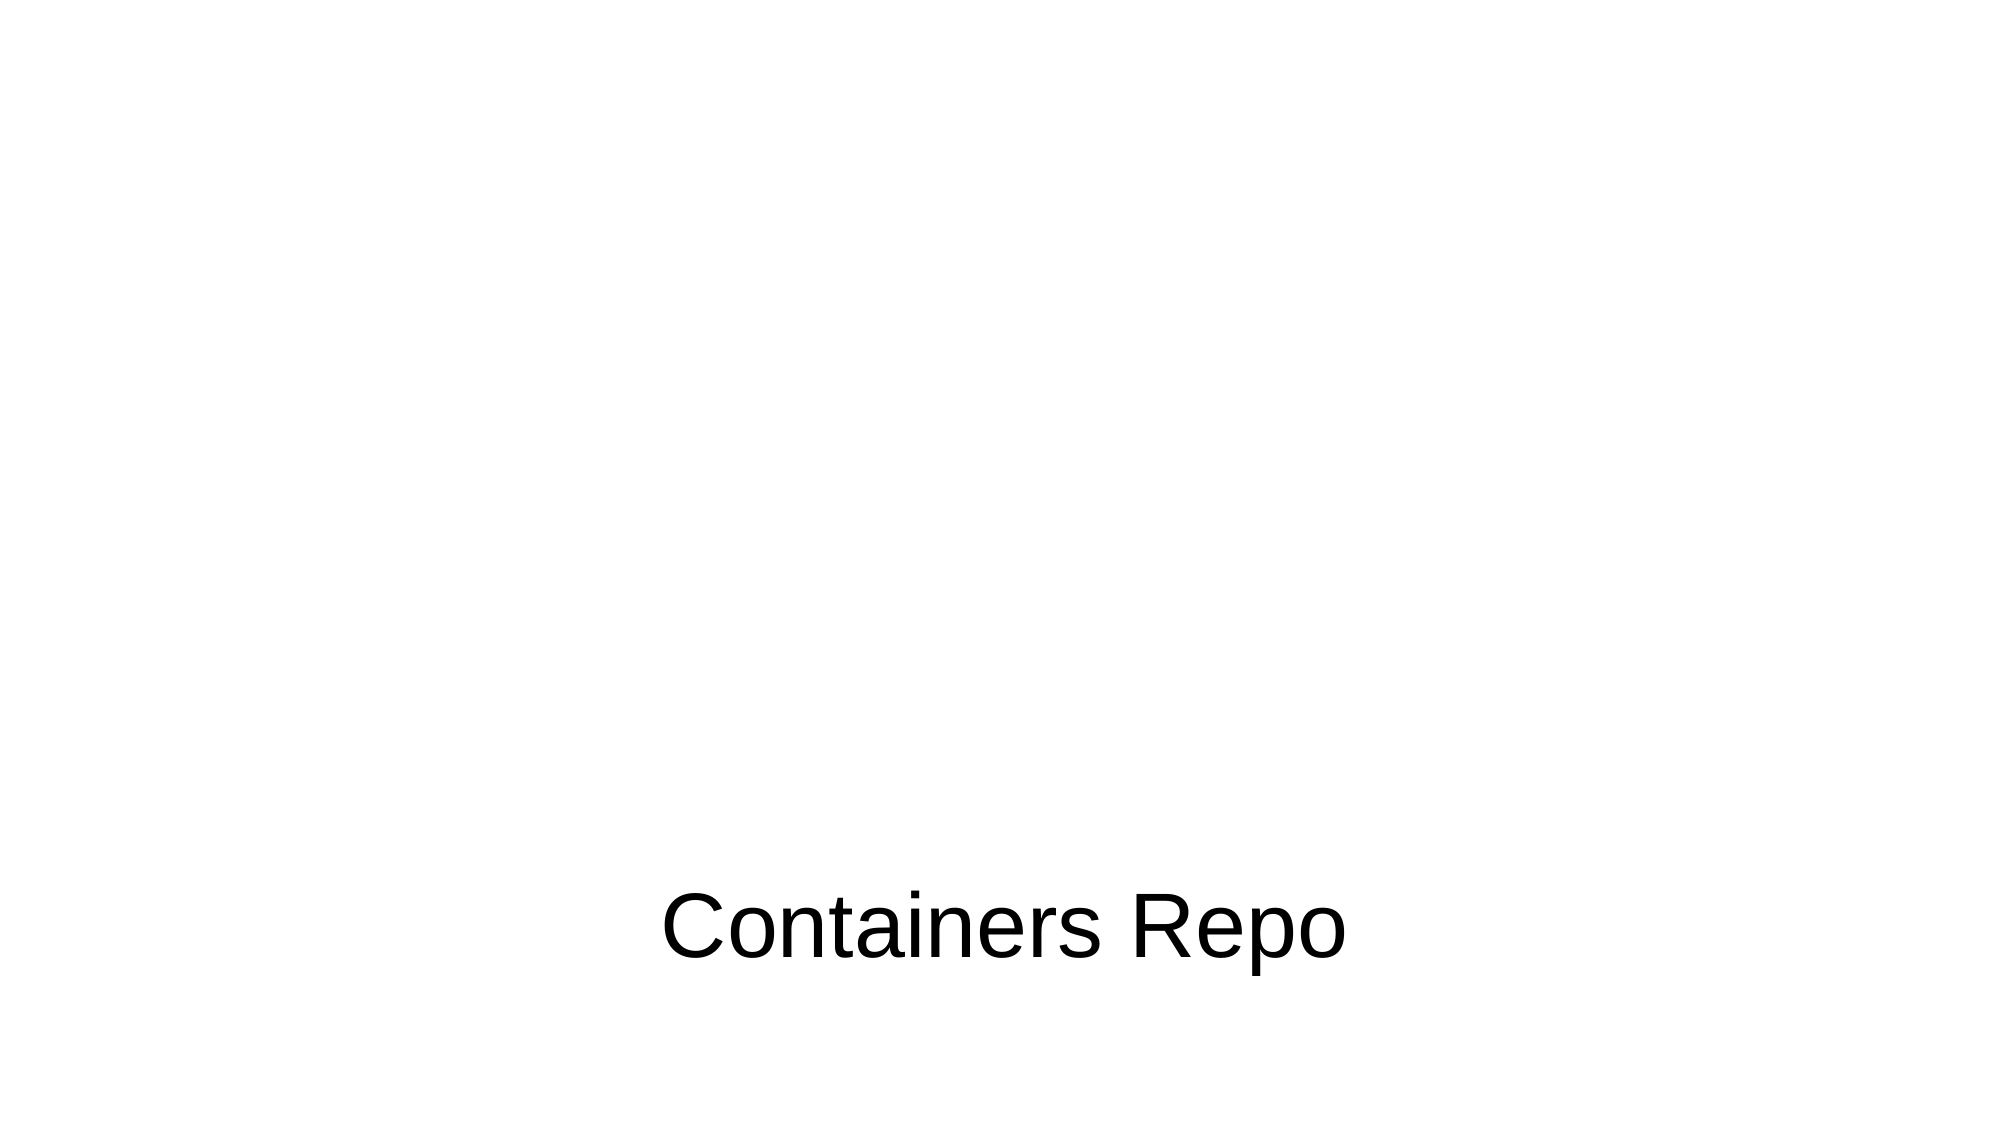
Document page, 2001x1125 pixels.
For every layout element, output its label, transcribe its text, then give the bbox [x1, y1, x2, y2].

title Containers Repo [105, 832, 1906, 1021]
